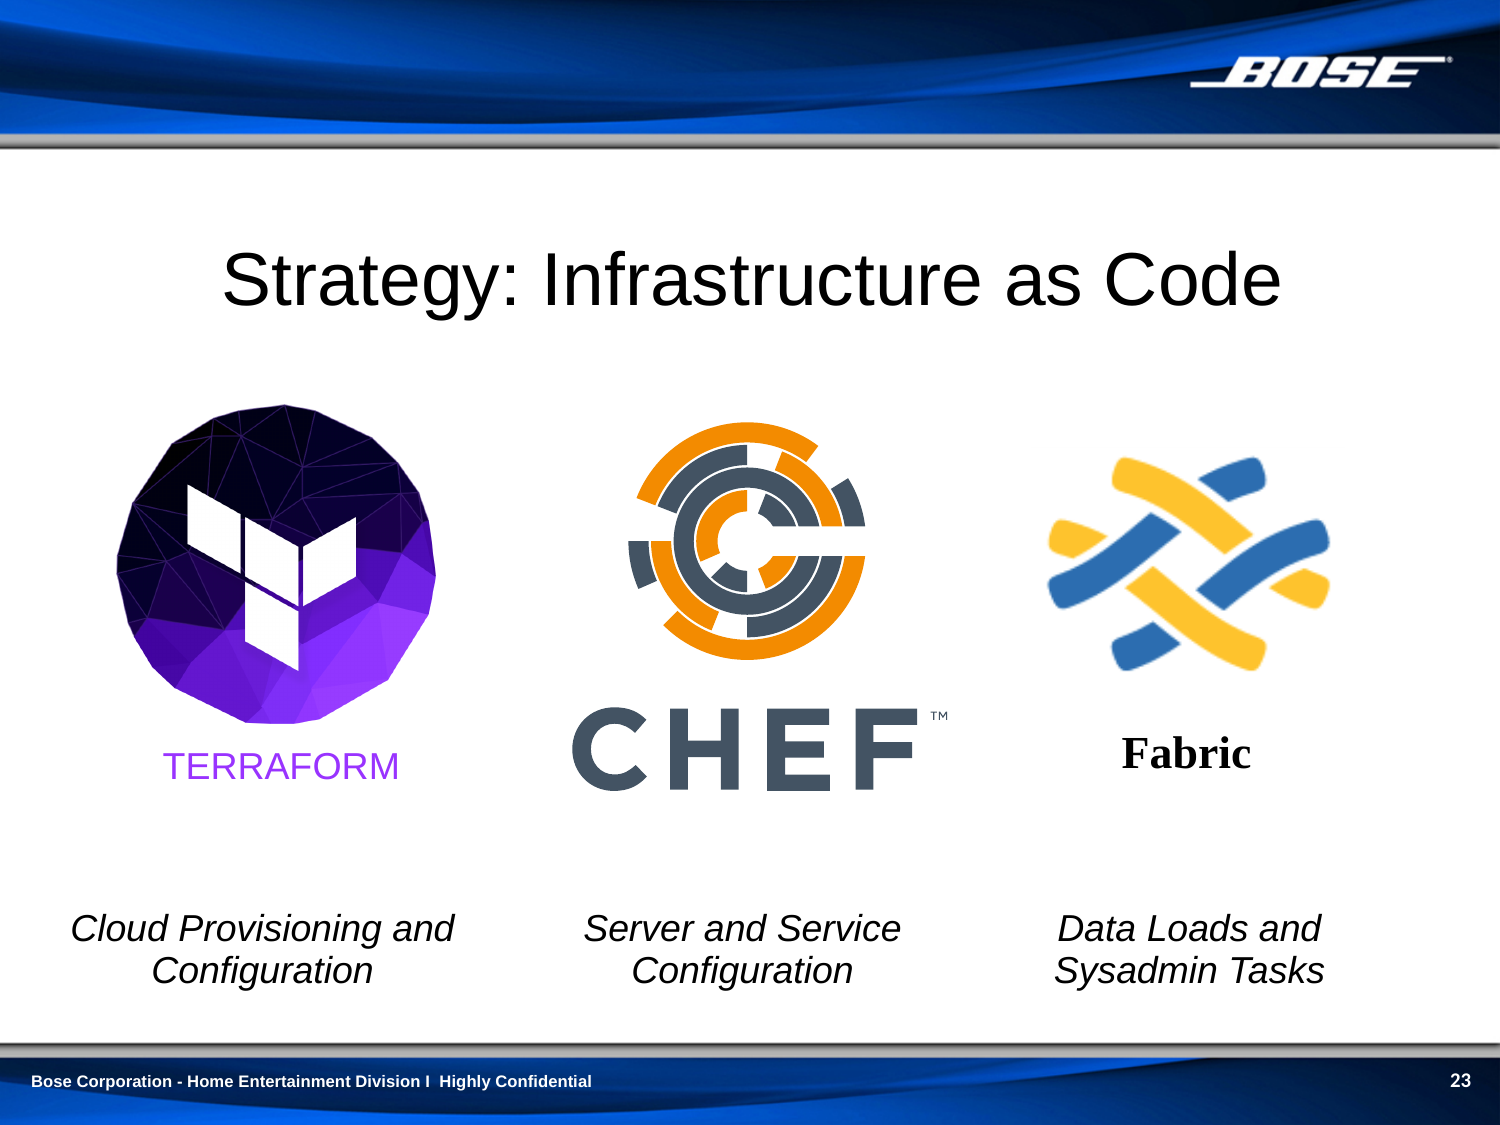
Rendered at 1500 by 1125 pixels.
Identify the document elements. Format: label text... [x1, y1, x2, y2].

text_box TERRAFORM [146, 738, 417, 796]
text_box Data Loads and Sysadmin Tasks [956, 900, 1422, 999]
text_box Strategy: Infrastructure as Code [77, 196, 1428, 356]
picture [0, 0, 1500, 1125]
text_box Cloud Provisioning and Configuration [30, 900, 496, 999]
text_box Server and Service Configuration [510, 900, 956, 999]
text_box Fabric [1106, 720, 1287, 796]
